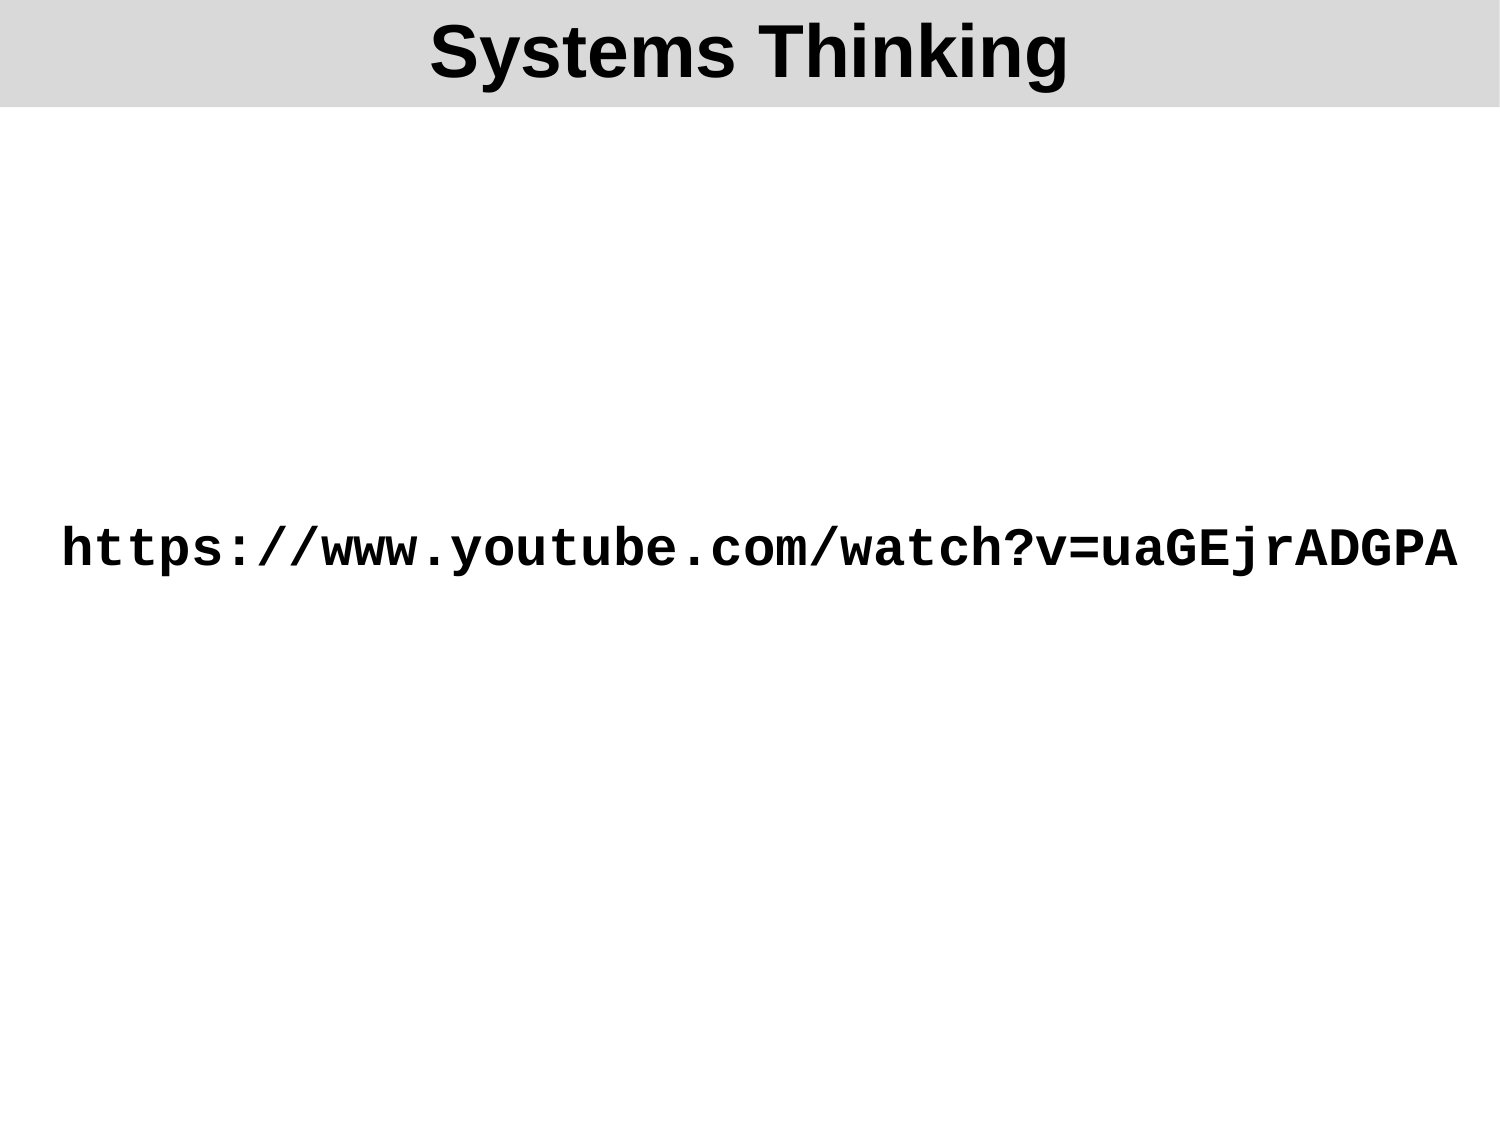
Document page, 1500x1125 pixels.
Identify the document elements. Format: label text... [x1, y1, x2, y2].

text_box Systems Thinking [0, 0, 1500, 108]
text_box https://www.youtube.com/watch?v=uaGEjrADGPA [46, 503, 1474, 580]
